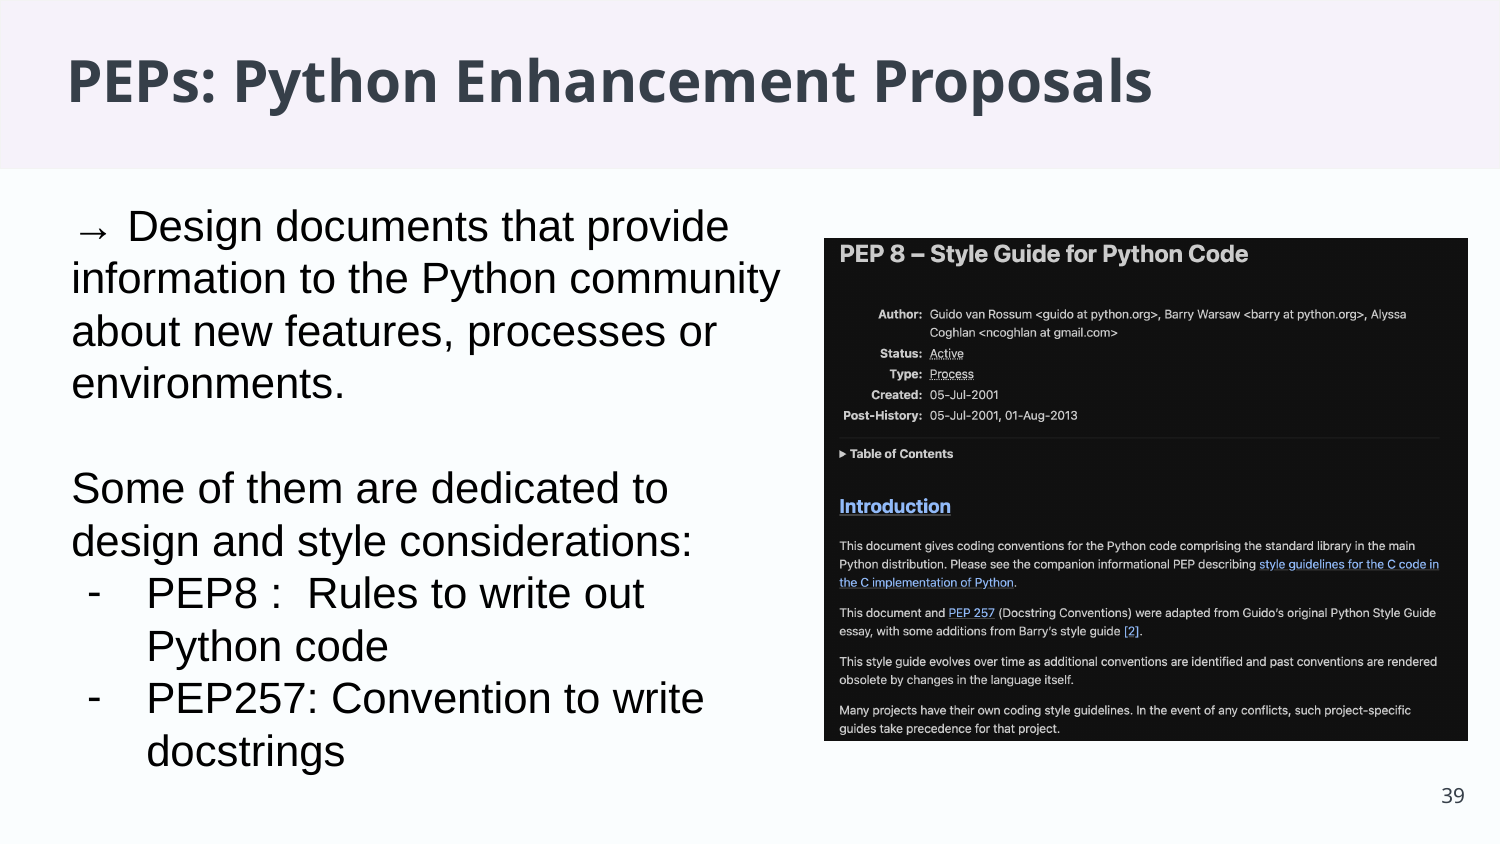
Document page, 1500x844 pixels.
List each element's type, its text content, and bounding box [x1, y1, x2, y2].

picture [824, 238, 1468, 741]
title PEPs: Python Enhancement Proposals [51, 28, 1390, 141]
text_box → Design documents that provide information to the Python community about new features, processes or environments. Some of them are dedicated to design and style considerations: PEP8 : Rules to write out Python code PEP257: Convention to write docstrings [56, 182, 808, 791]
slide_number <number> [1389, 764, 1480, 830]
